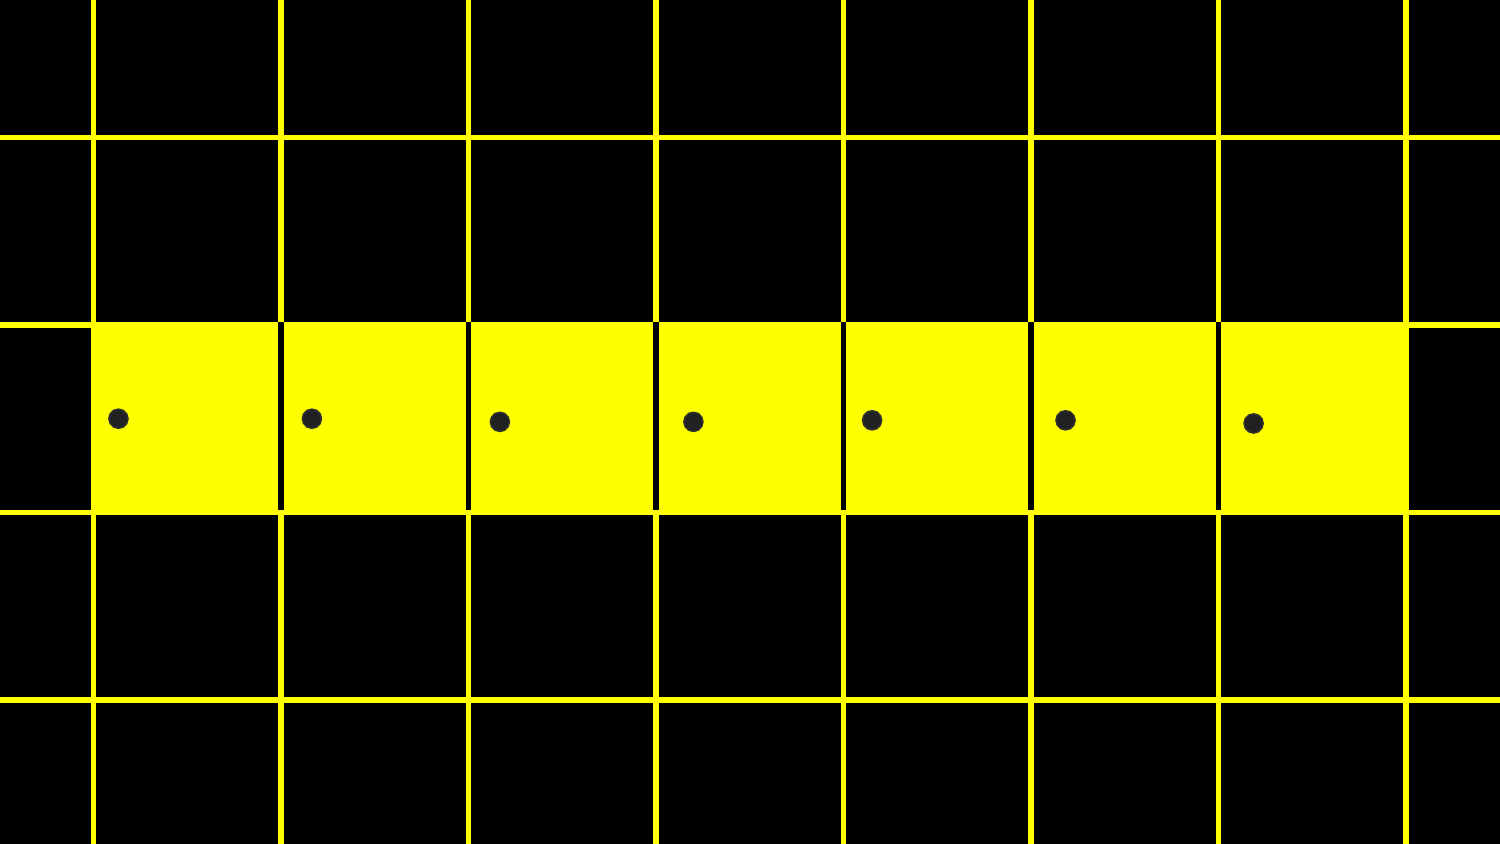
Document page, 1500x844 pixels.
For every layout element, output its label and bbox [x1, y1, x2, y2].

table_cell [1034, 328, 1216, 510]
table_cell [846, 515, 1028, 697]
table_cell [284, 703, 466, 844]
table_header [284, 0, 466, 135]
table_cell [1034, 140, 1216, 322]
table_cell [471, 140, 653, 322]
table_cell [96, 328, 278, 510]
table_cell [96, 703, 278, 844]
text_box [683, 412, 703, 432]
table_cell [1409, 703, 1500, 844]
table_cell [1221, 515, 1403, 697]
table_cell [471, 515, 653, 697]
table_cell [1034, 515, 1216, 697]
text_box [862, 410, 882, 430]
table_cell [0, 515, 91, 697]
text_box [302, 409, 322, 429]
table_cell [659, 515, 841, 697]
table_cell [471, 703, 653, 844]
table_cell [284, 328, 466, 510]
table_cell [96, 515, 278, 697]
table_header [96, 0, 278, 135]
table_cell [846, 140, 1028, 322]
table_cell [659, 328, 841, 510]
table_cell [659, 140, 841, 322]
table_cell [1034, 703, 1216, 844]
table_cell [1221, 328, 1403, 510]
table_header [1409, 0, 1500, 135]
table_cell [0, 703, 91, 844]
table_cell [284, 515, 466, 697]
table_cell [471, 328, 653, 510]
text_box [1055, 410, 1076, 430]
table_cell [1409, 328, 1500, 510]
table_header [471, 0, 653, 135]
table_cell [96, 140, 278, 322]
table_cell [1409, 515, 1500, 697]
text_box [108, 409, 129, 429]
table_cell [846, 328, 1028, 510]
table_cell [1221, 140, 1403, 322]
text_box [490, 412, 510, 432]
table_header [1221, 0, 1403, 135]
table_cell [0, 140, 91, 322]
table_cell [659, 703, 841, 844]
table_header [846, 0, 1028, 135]
table_cell [1409, 140, 1500, 322]
table_cell [0, 328, 91, 510]
table_header [1034, 0, 1216, 135]
table_cell [846, 703, 1028, 844]
table_header [659, 0, 841, 135]
text_box [1243, 413, 1264, 434]
table_cell [1221, 703, 1403, 844]
table_cell [284, 140, 466, 322]
table_header [0, 0, 91, 135]
